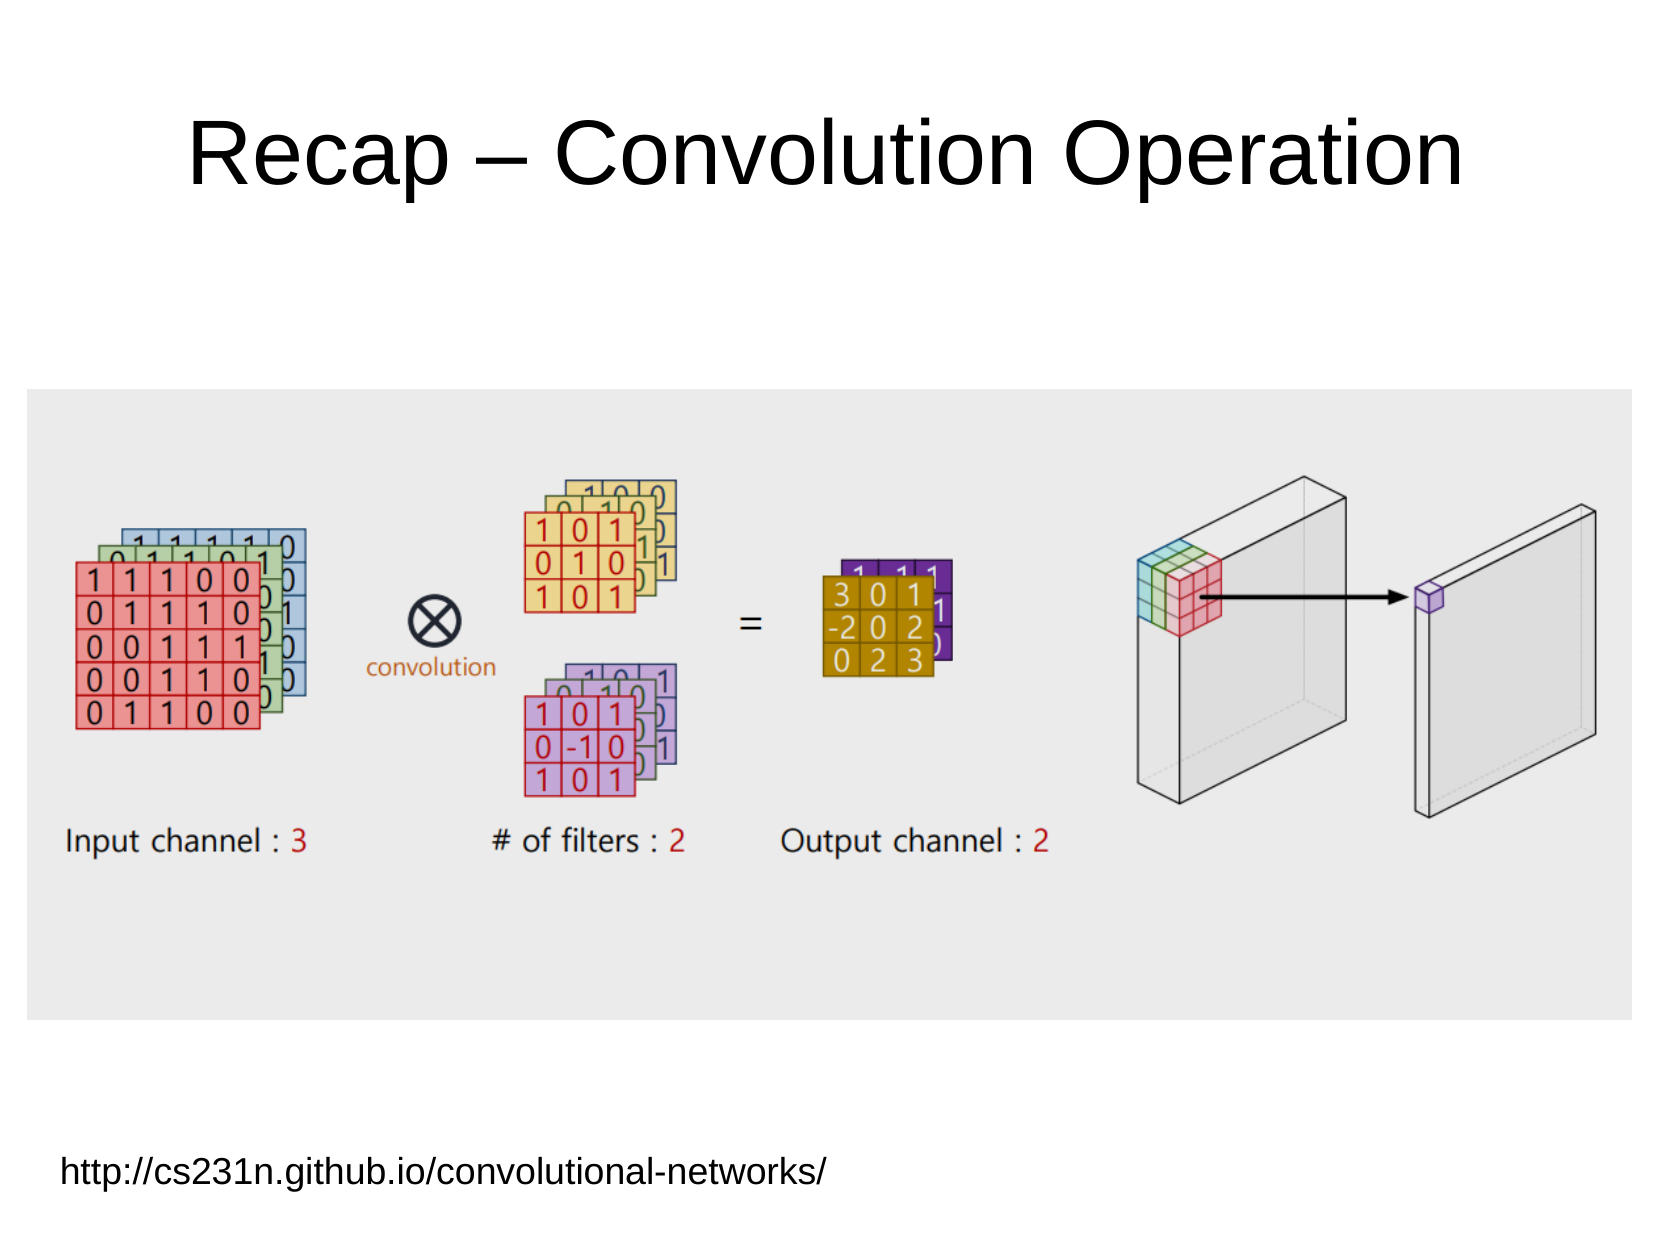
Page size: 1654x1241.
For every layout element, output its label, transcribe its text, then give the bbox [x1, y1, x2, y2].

text_box http://cs231n.github.io/convolutional-networks/ [45, 1143, 843, 1201]
title Recap – Convolution Operation [82, 49, 1571, 257]
picture [27, 389, 1632, 1021]
